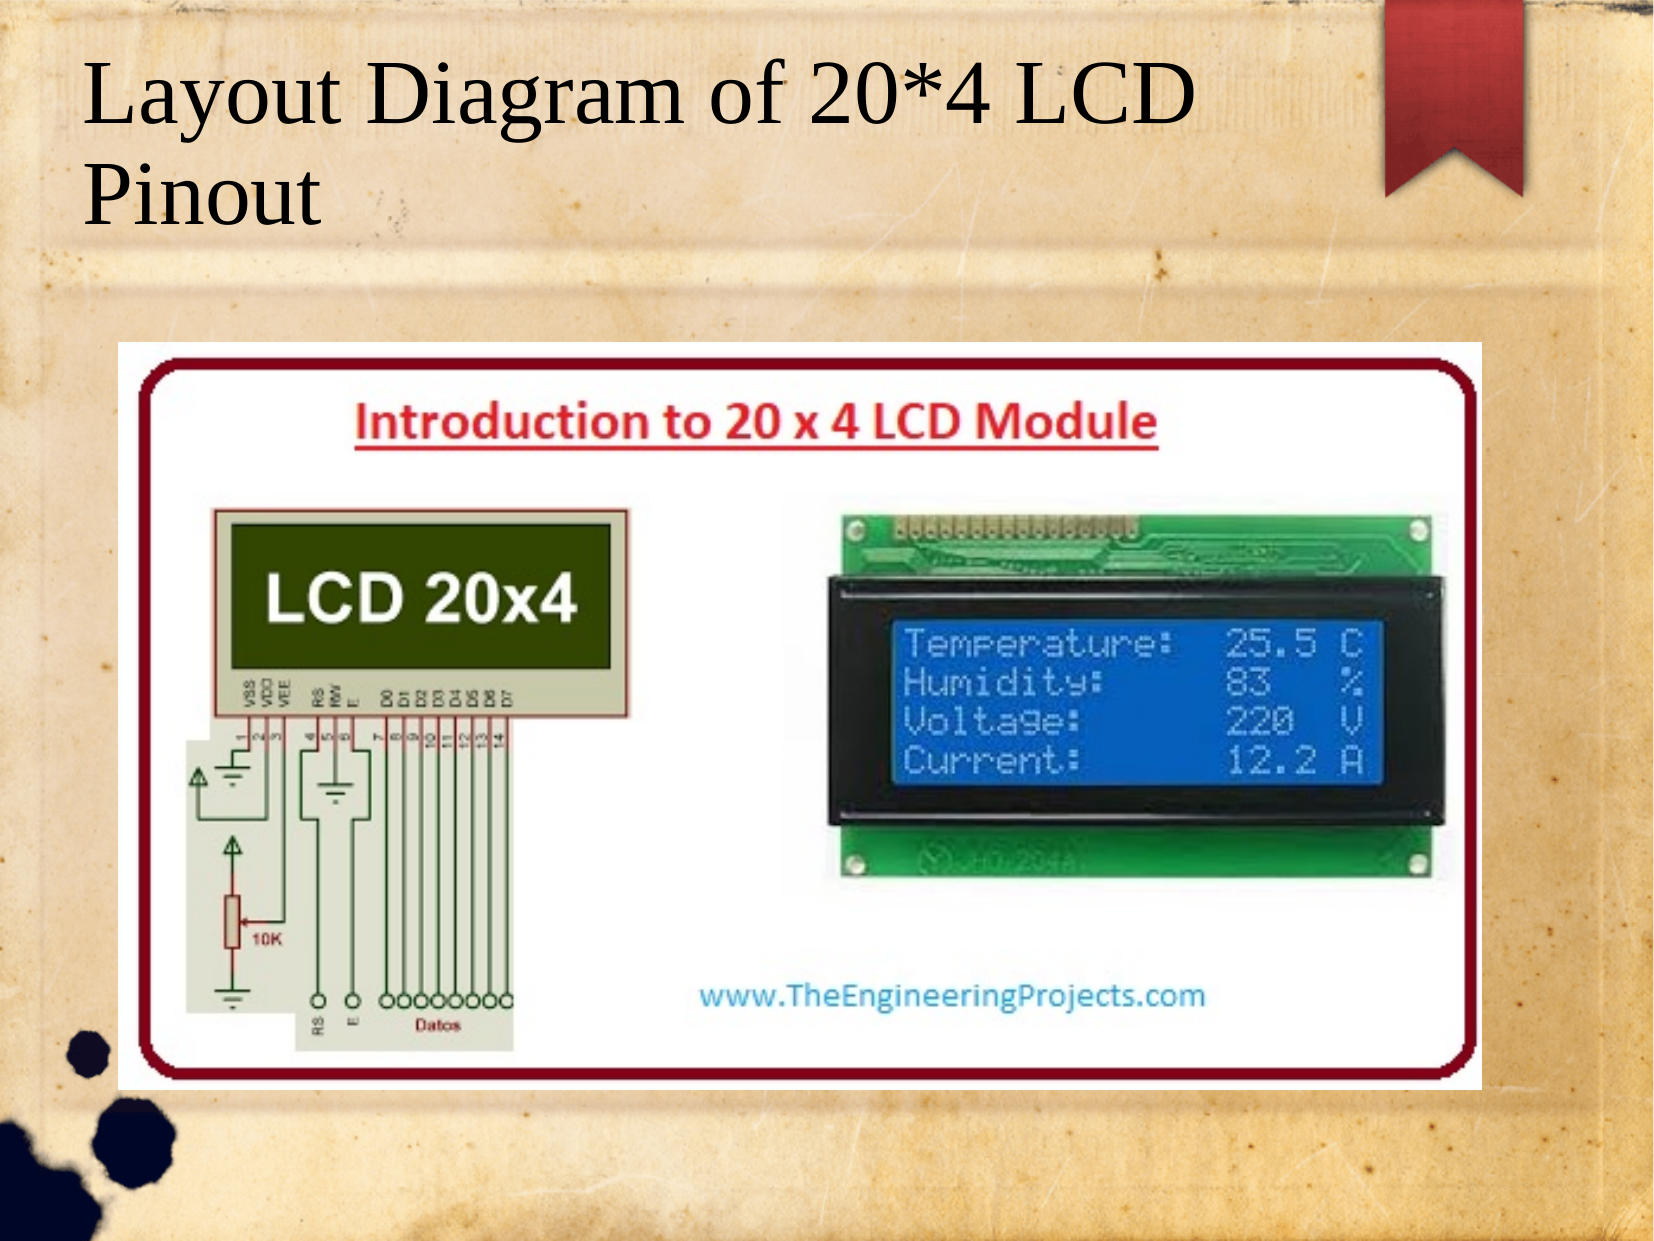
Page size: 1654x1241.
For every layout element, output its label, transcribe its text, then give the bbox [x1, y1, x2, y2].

title Layout Diagram of 20*4 LCD Pinout [82, 41, 1347, 245]
picture [0, 0, 1654, 1241]
